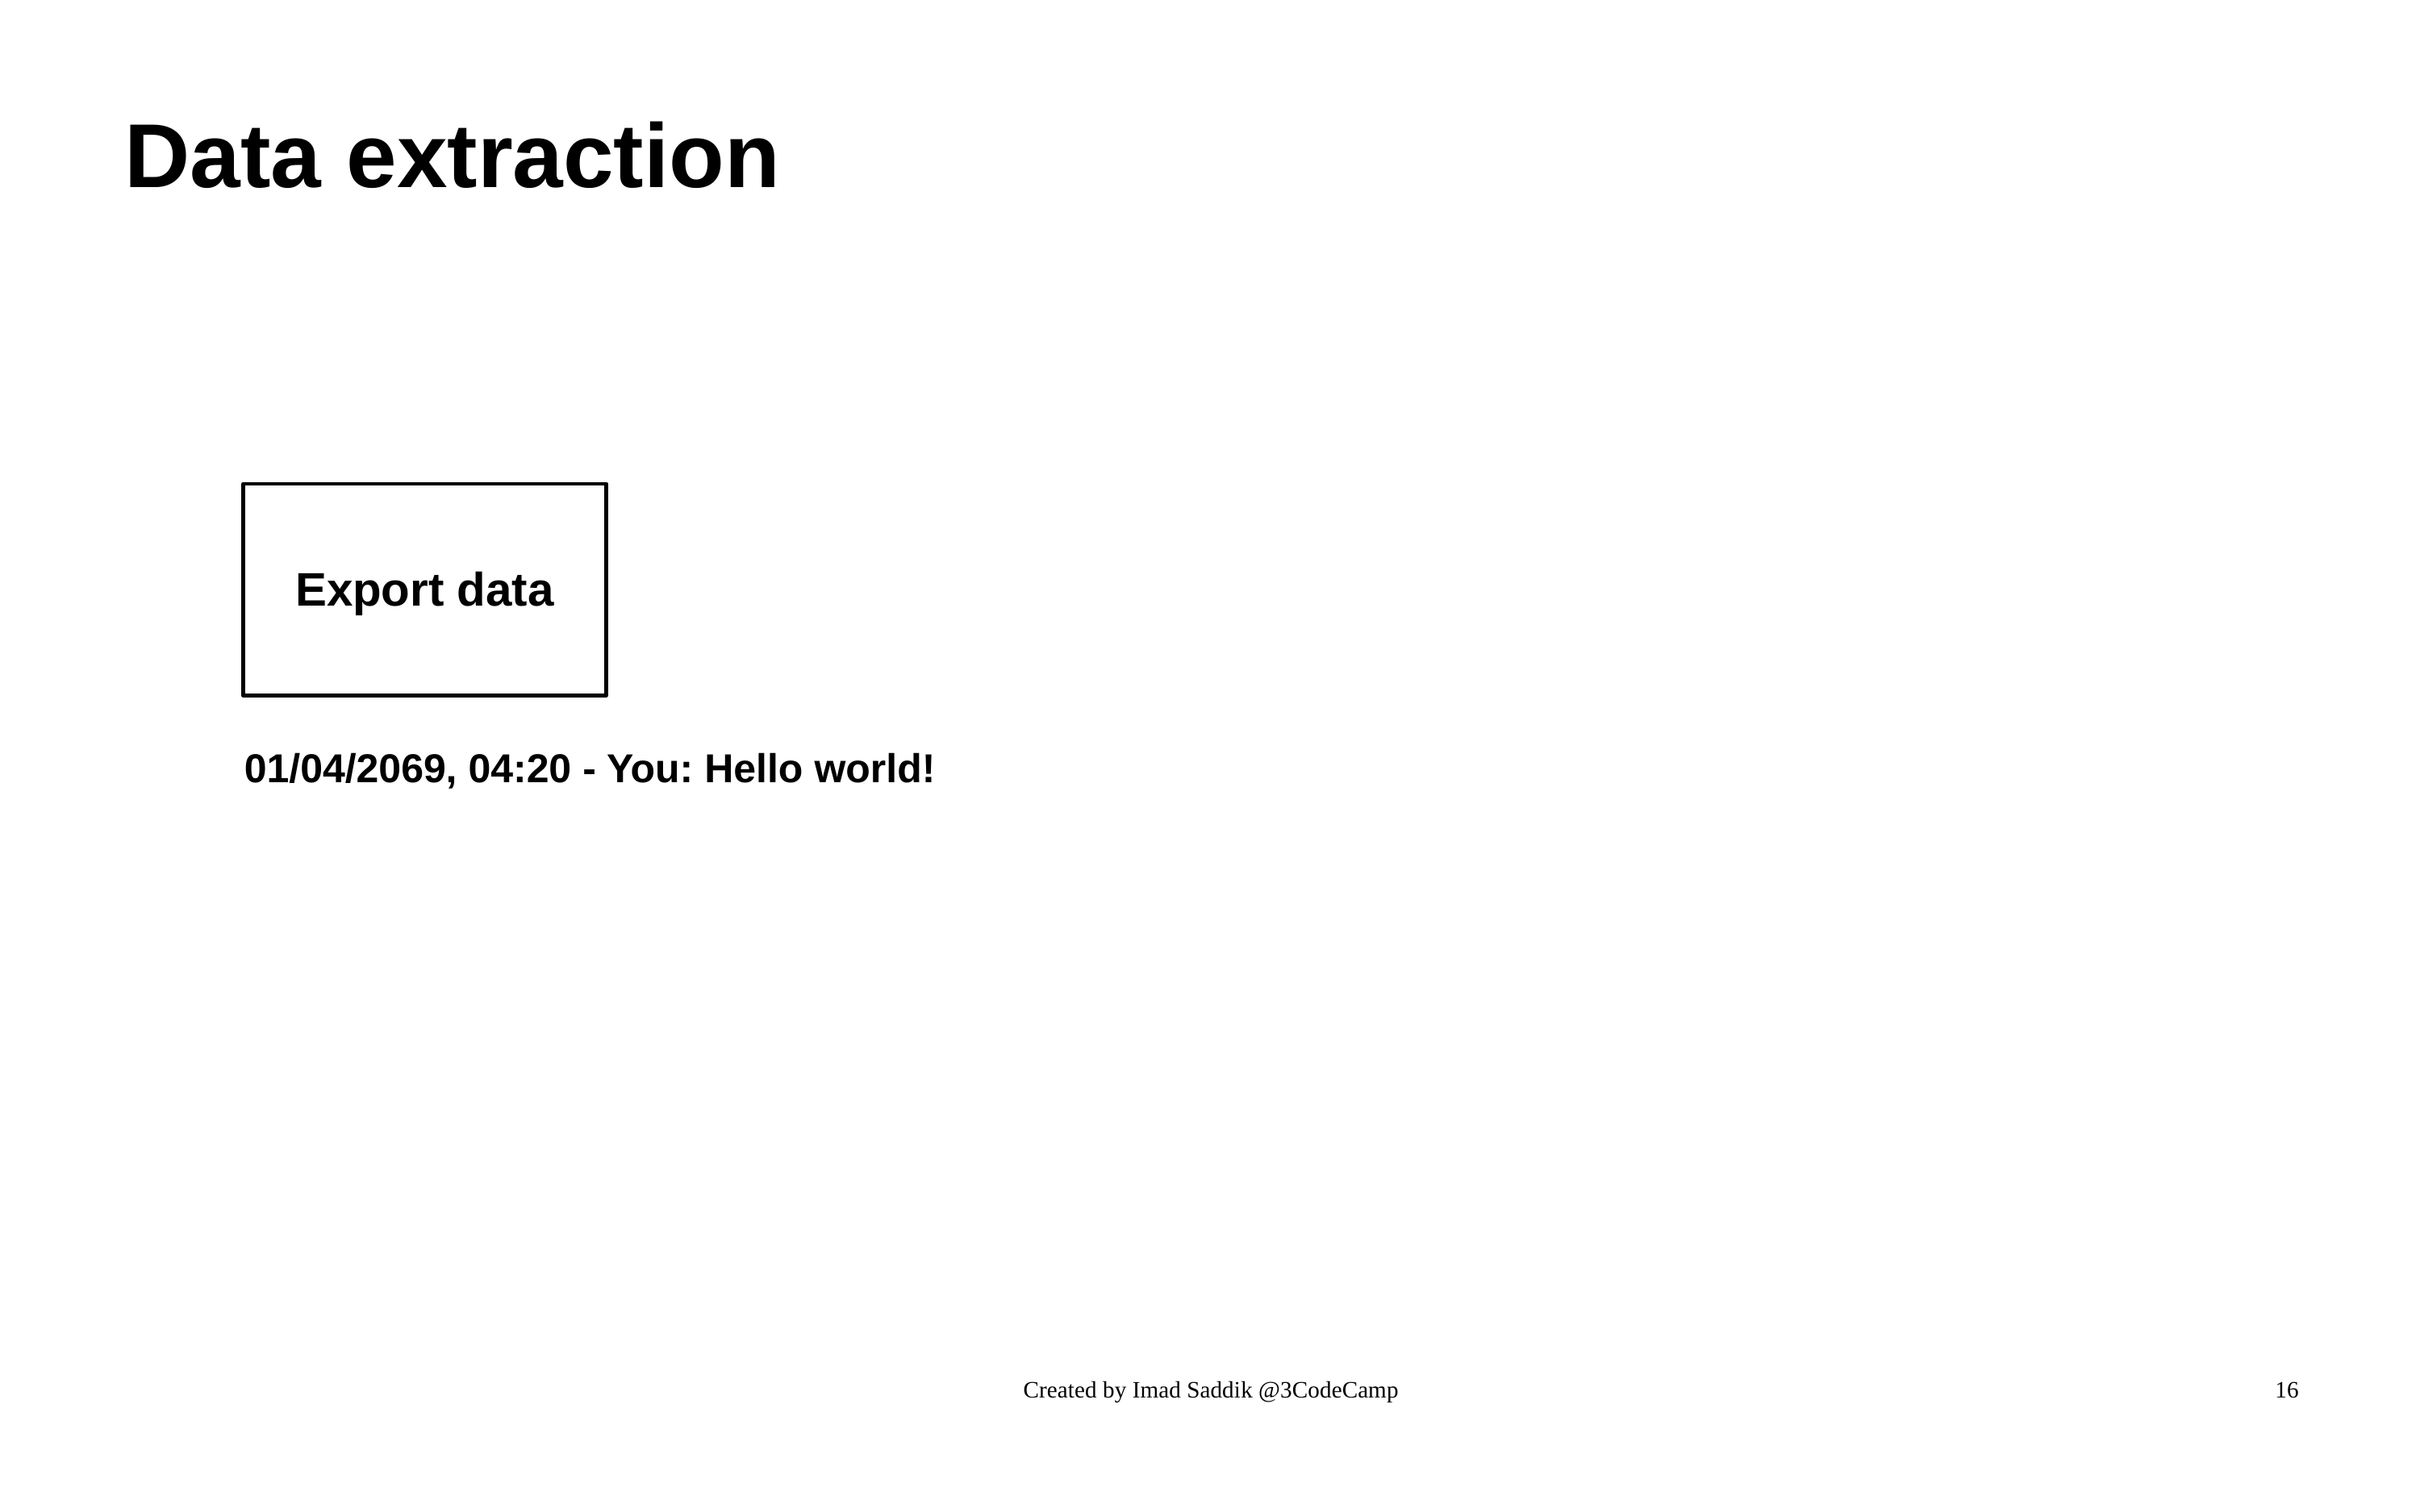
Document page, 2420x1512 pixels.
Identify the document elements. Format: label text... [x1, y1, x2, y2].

text_box Data extraction [112, 61, 1194, 251]
text_box Export data [273, 557, 577, 623]
text_box 01/04/2069, 04:20 - You: Hello world! [232, 718, 969, 809]
